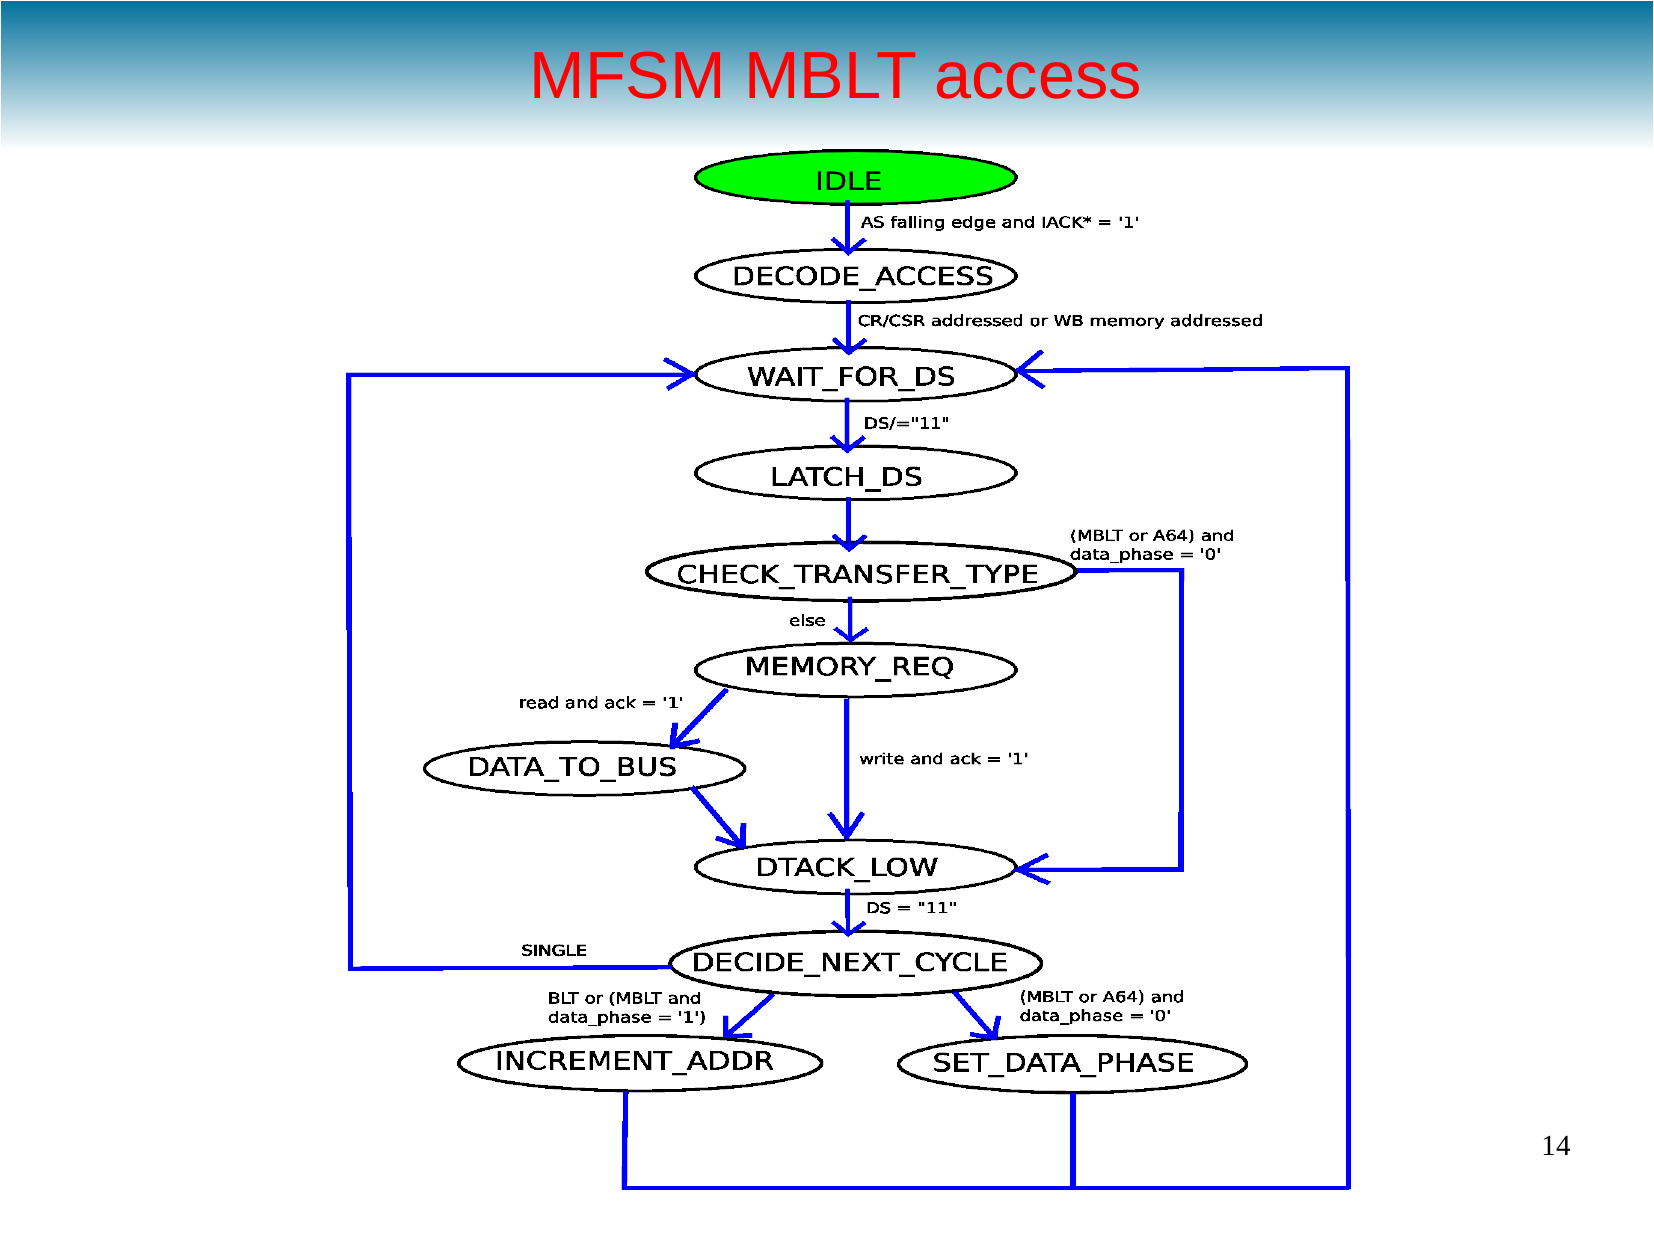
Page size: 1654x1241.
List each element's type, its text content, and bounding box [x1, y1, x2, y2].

picture [346, 149, 1351, 1190]
text_box MFSM MBLT access [0, 0, 1654, 151]
